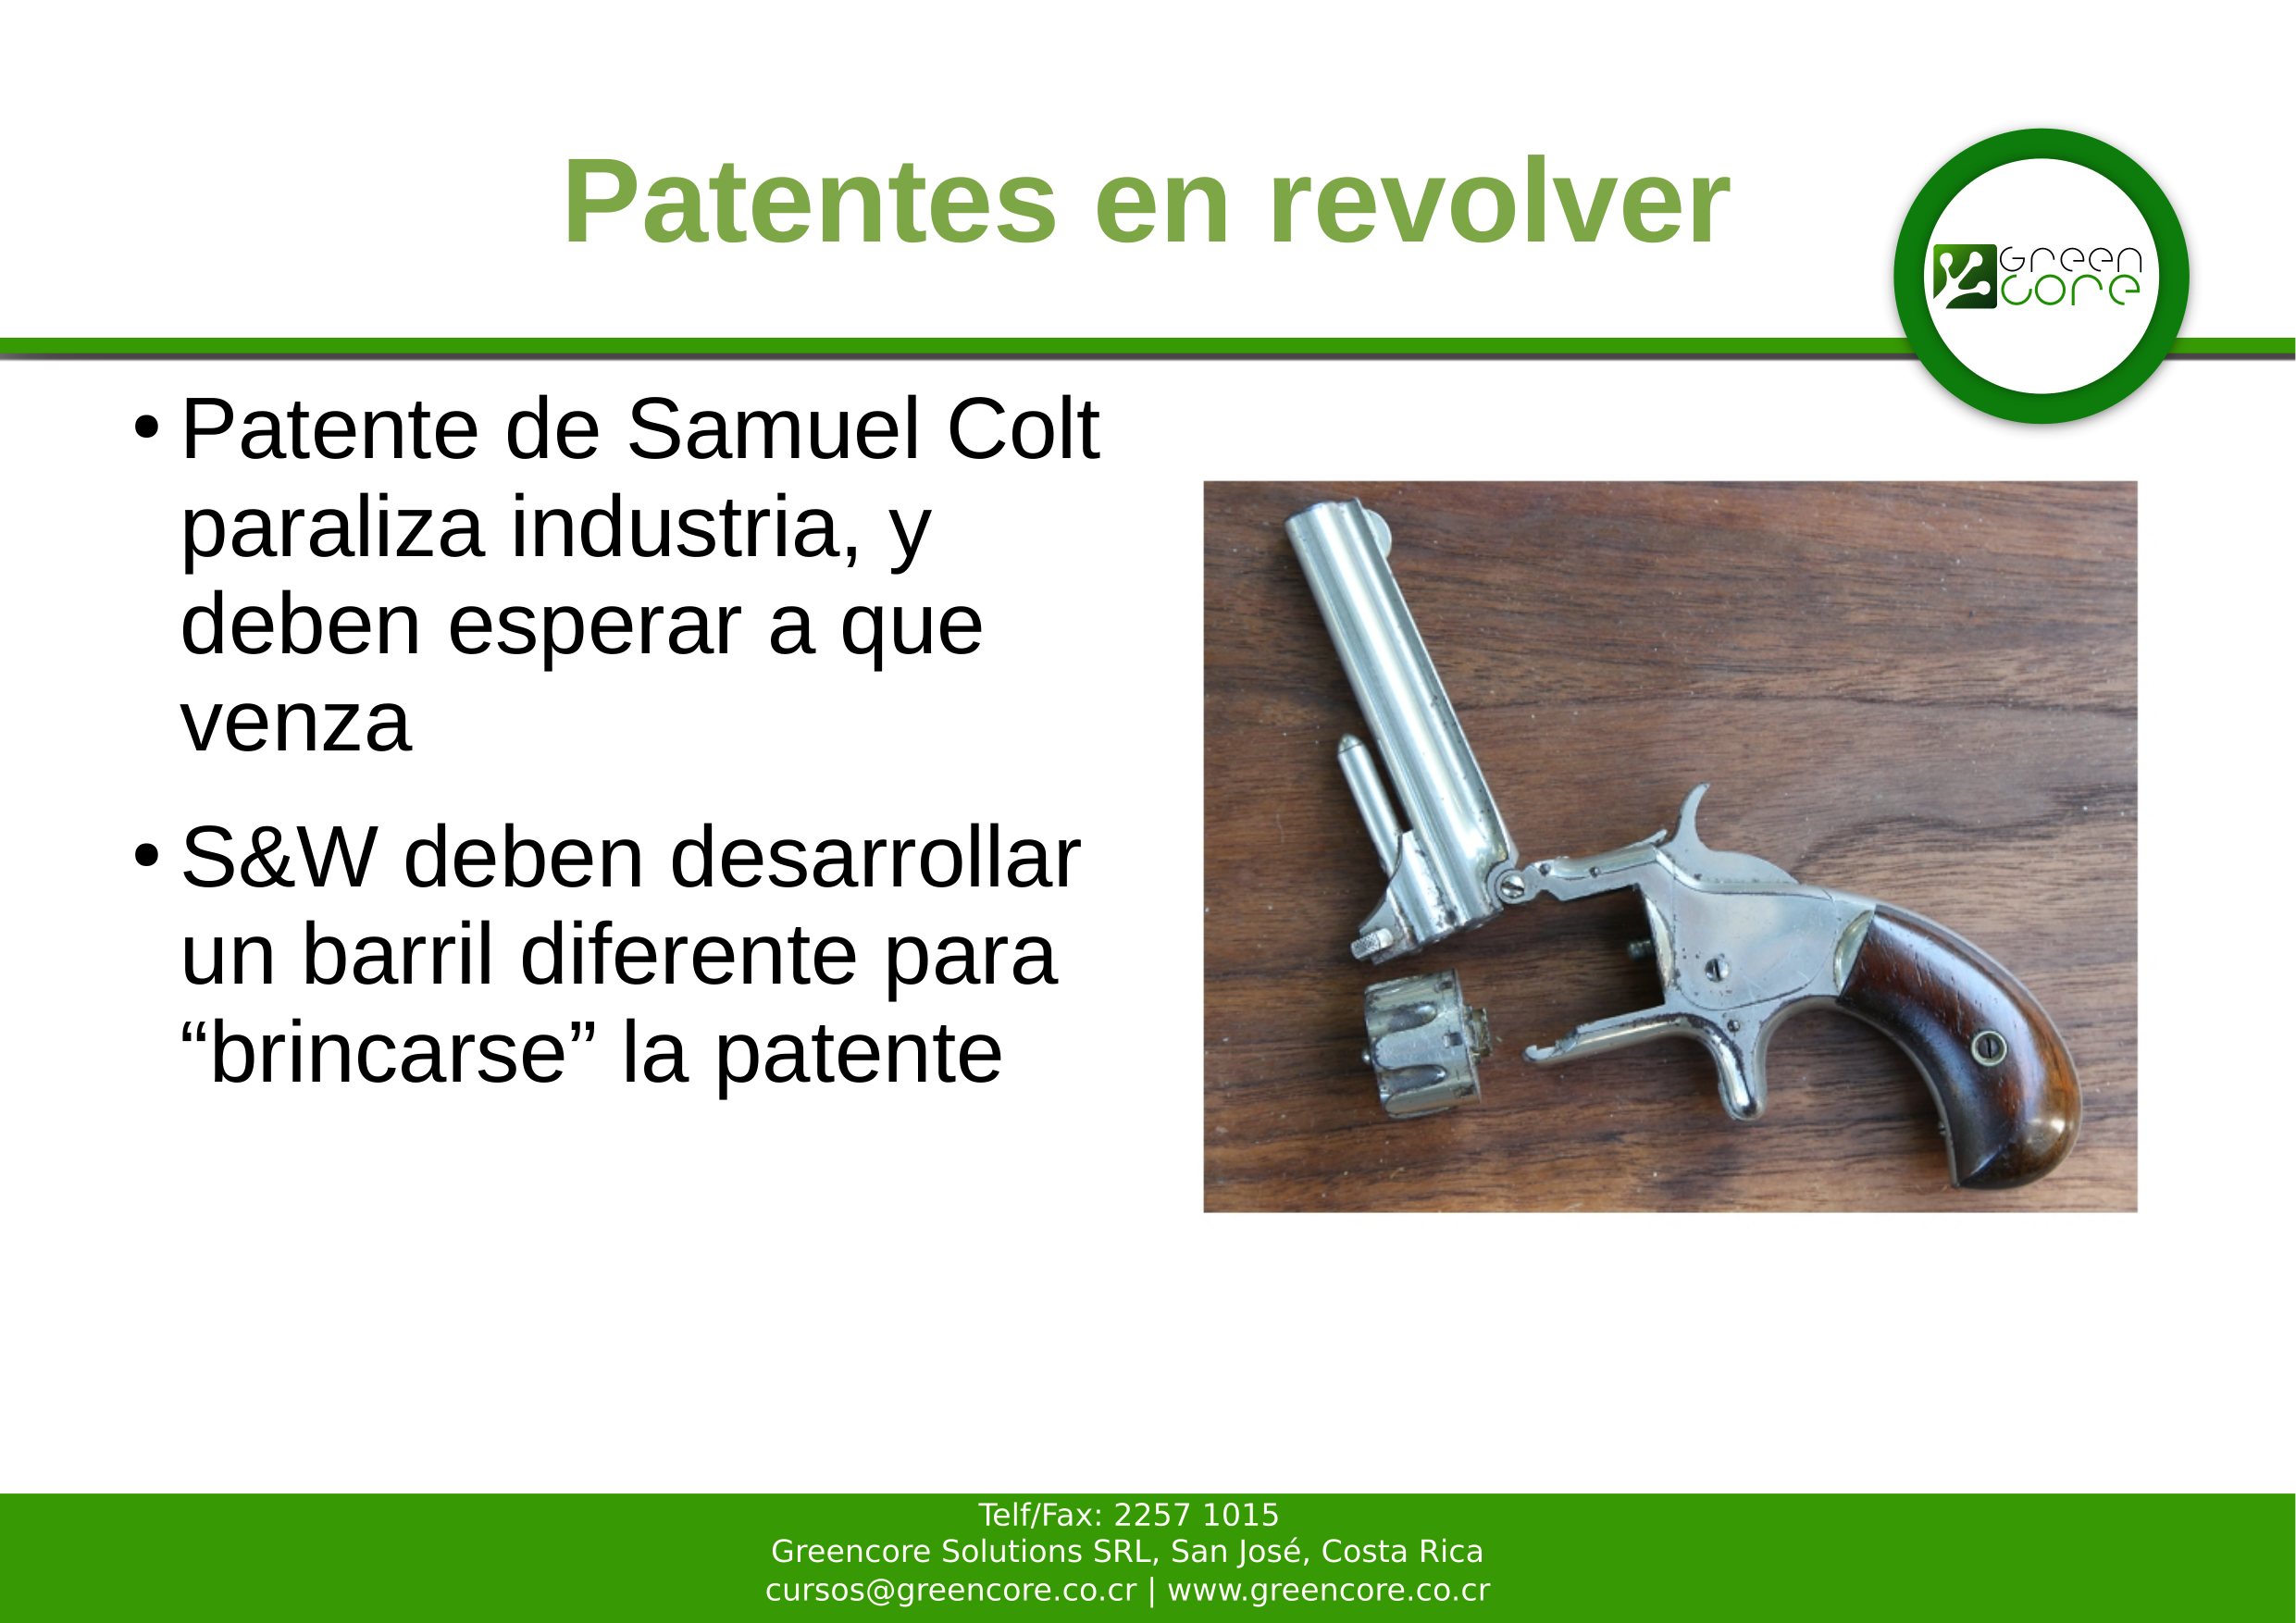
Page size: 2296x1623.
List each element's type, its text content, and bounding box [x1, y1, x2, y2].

picture [0, 0, 2296, 1623]
title Patentes en revolver [115, 64, 2181, 336]
list Patente de Samuel Colt paraliza industria, y deben esperar a que venza S&W deben desarrollar un barril diferente para “brincarse” la patente [115, 379, 1123, 1321]
